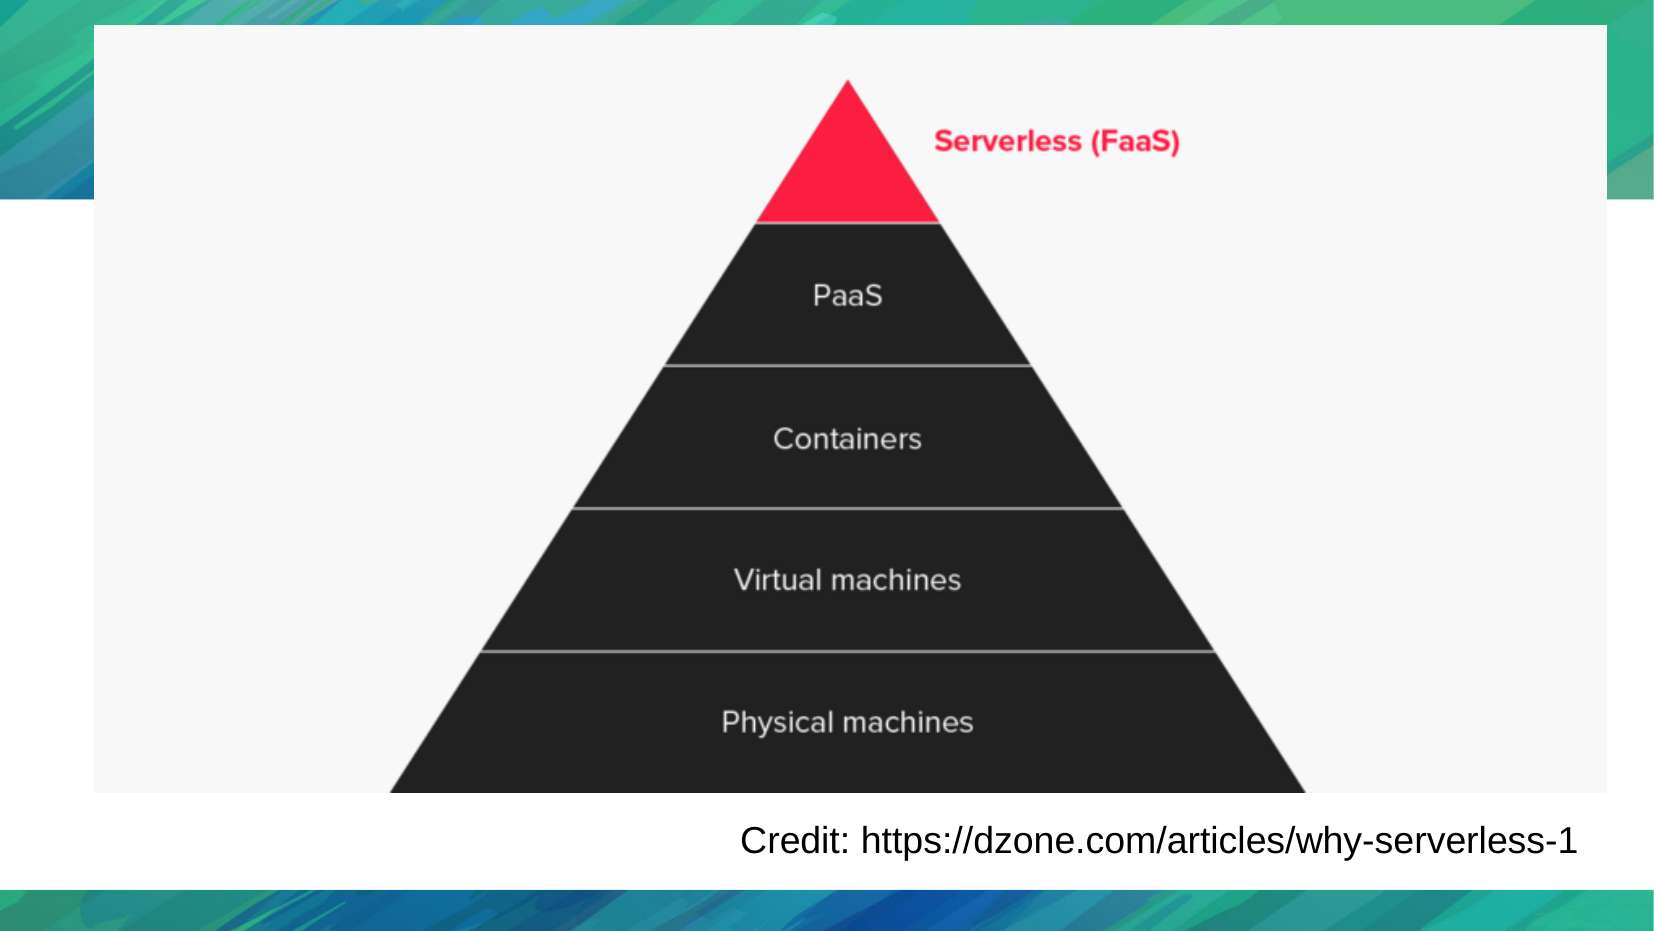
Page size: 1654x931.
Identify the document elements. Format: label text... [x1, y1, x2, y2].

text_box Credit: https://dzone.com/articles/why-serverless-1 [725, 812, 1594, 870]
picture [0, 0, 1654, 931]
